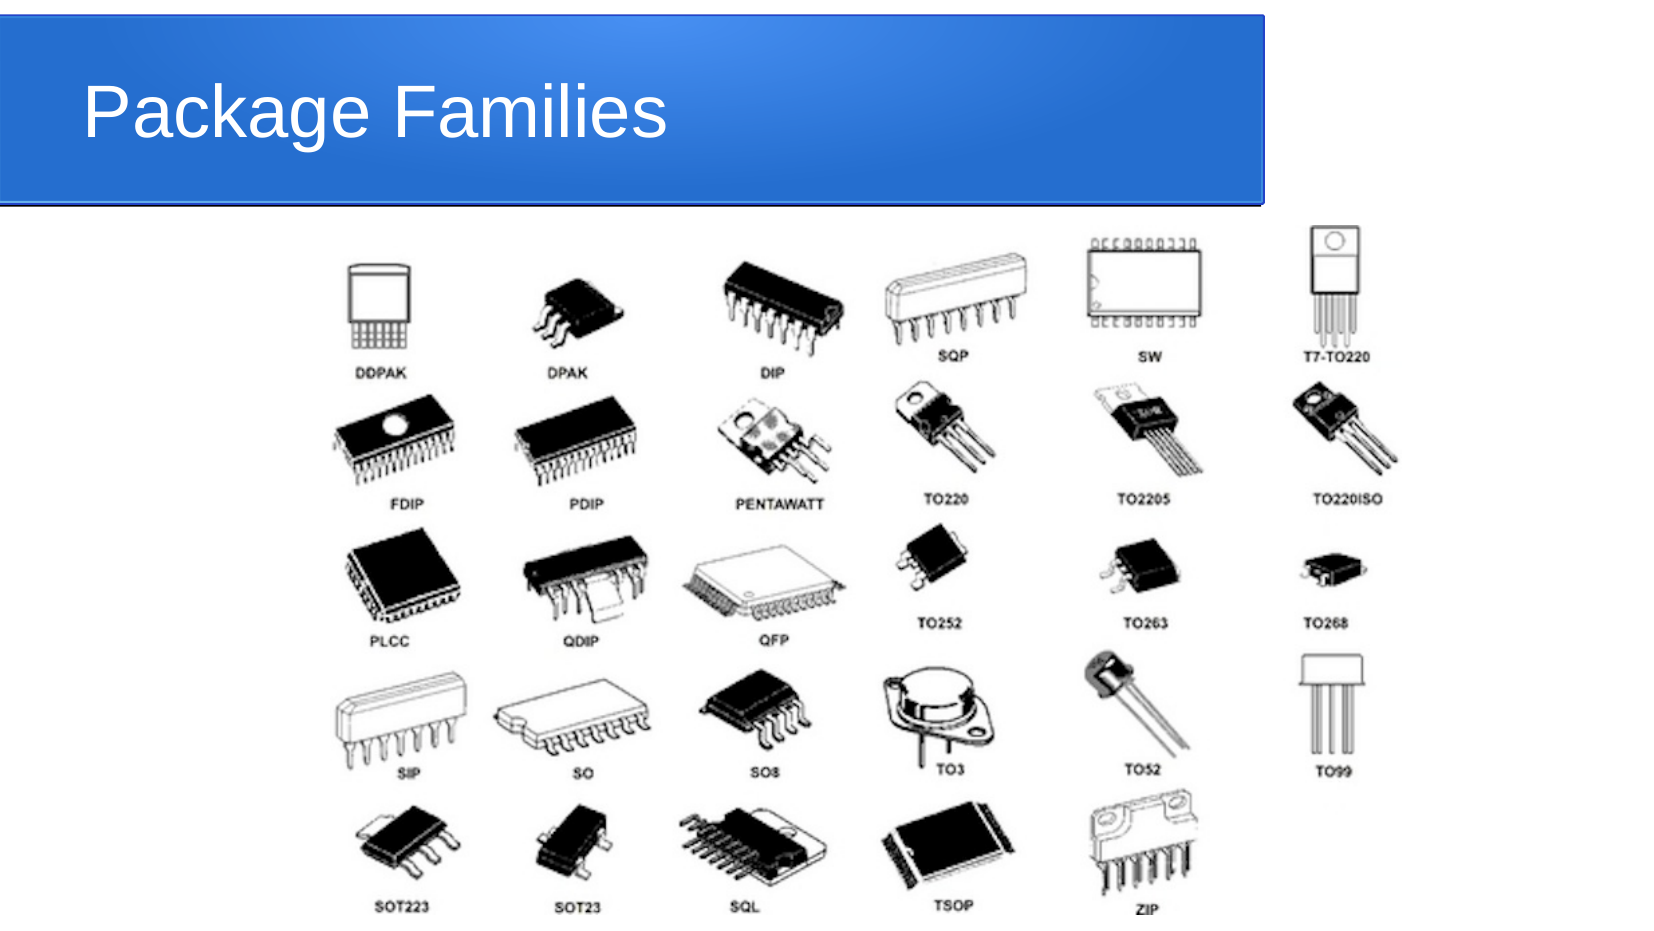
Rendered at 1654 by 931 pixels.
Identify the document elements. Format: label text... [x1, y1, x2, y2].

picture [330, 225, 1402, 916]
title Package Families [82, 35, 1235, 189]
